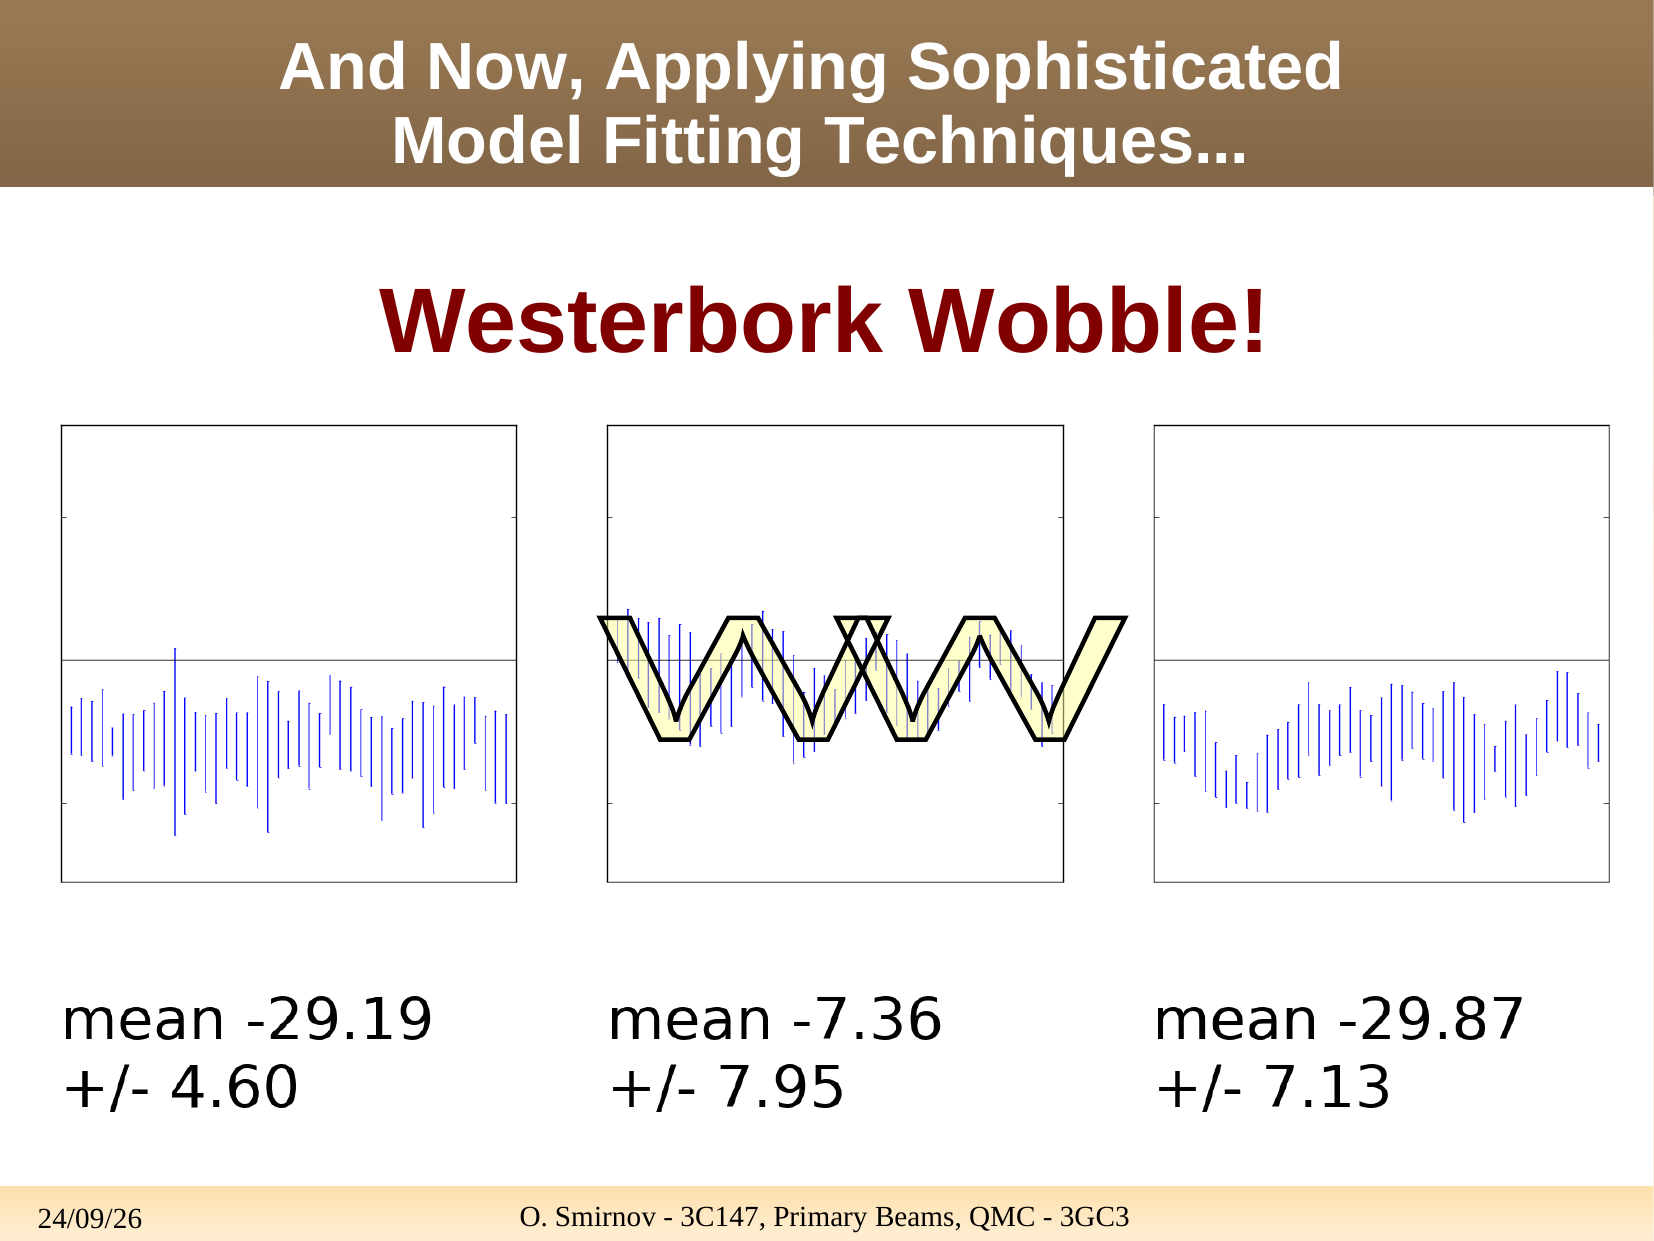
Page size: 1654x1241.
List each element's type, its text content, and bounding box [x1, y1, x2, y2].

text_box Westerbork Wobble! [262, 262, 1388, 385]
picture [0, 0, 1654, 1241]
text_box WW [600, 617, 1126, 740]
title And Now, Applying Sophisticated Model Fitting Techniques... [76, 7, 1565, 187]
